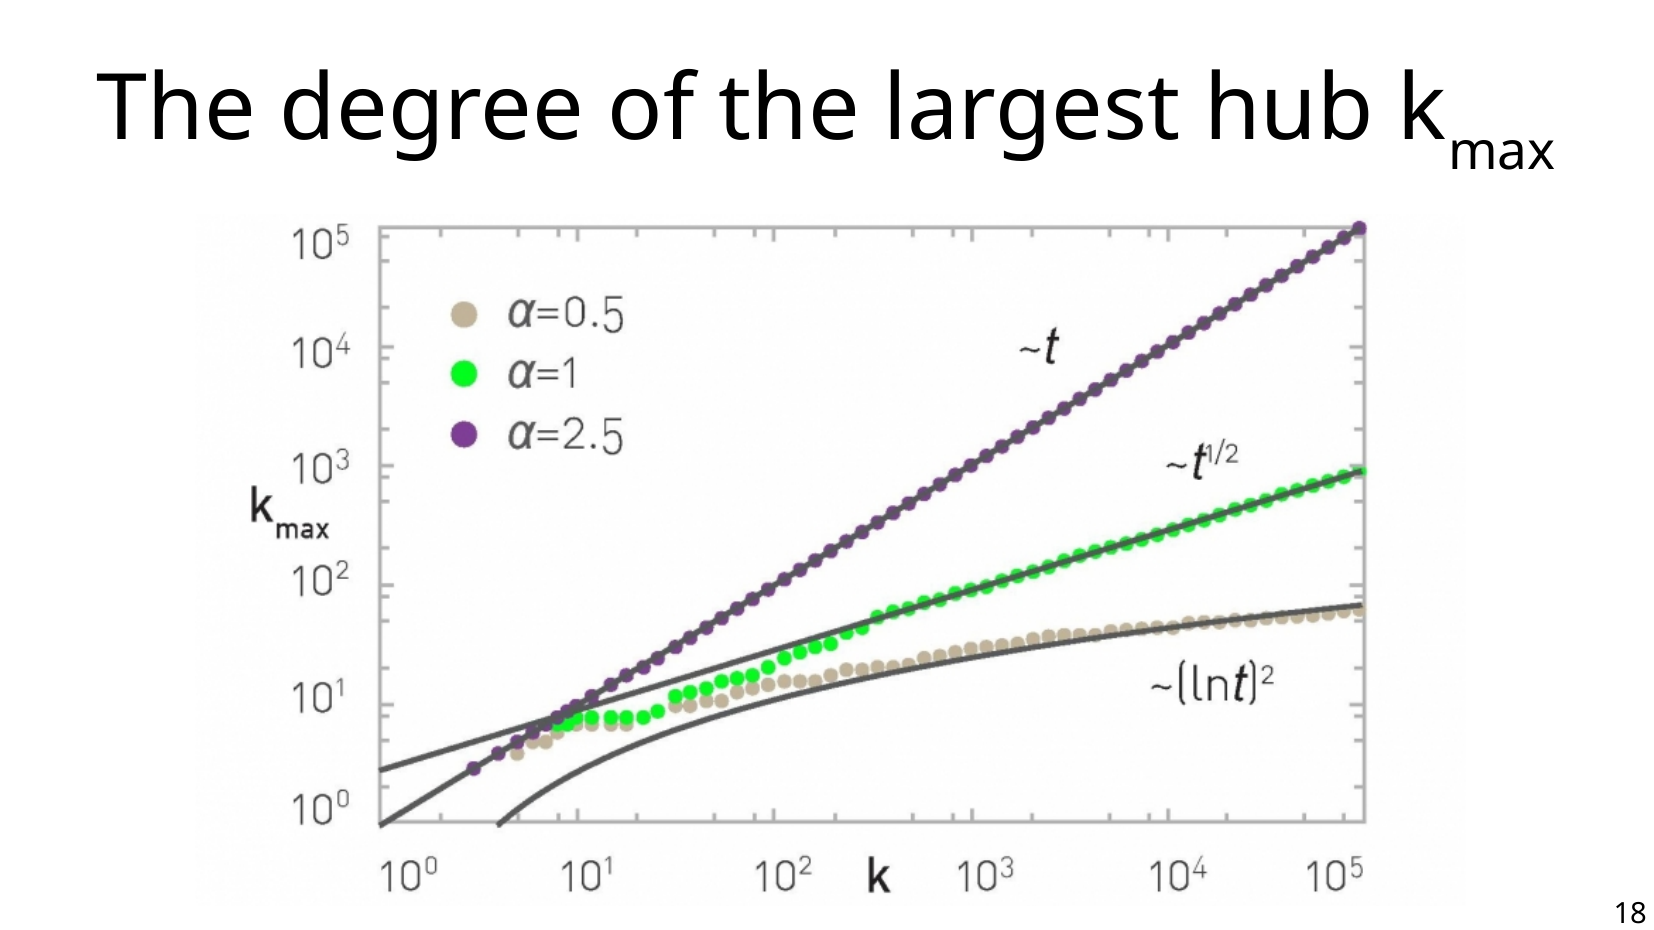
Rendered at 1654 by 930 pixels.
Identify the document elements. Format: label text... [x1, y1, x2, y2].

title The degree of the largest hub kmax [82, 1, 1571, 225]
picture [195, 214, 1466, 906]
